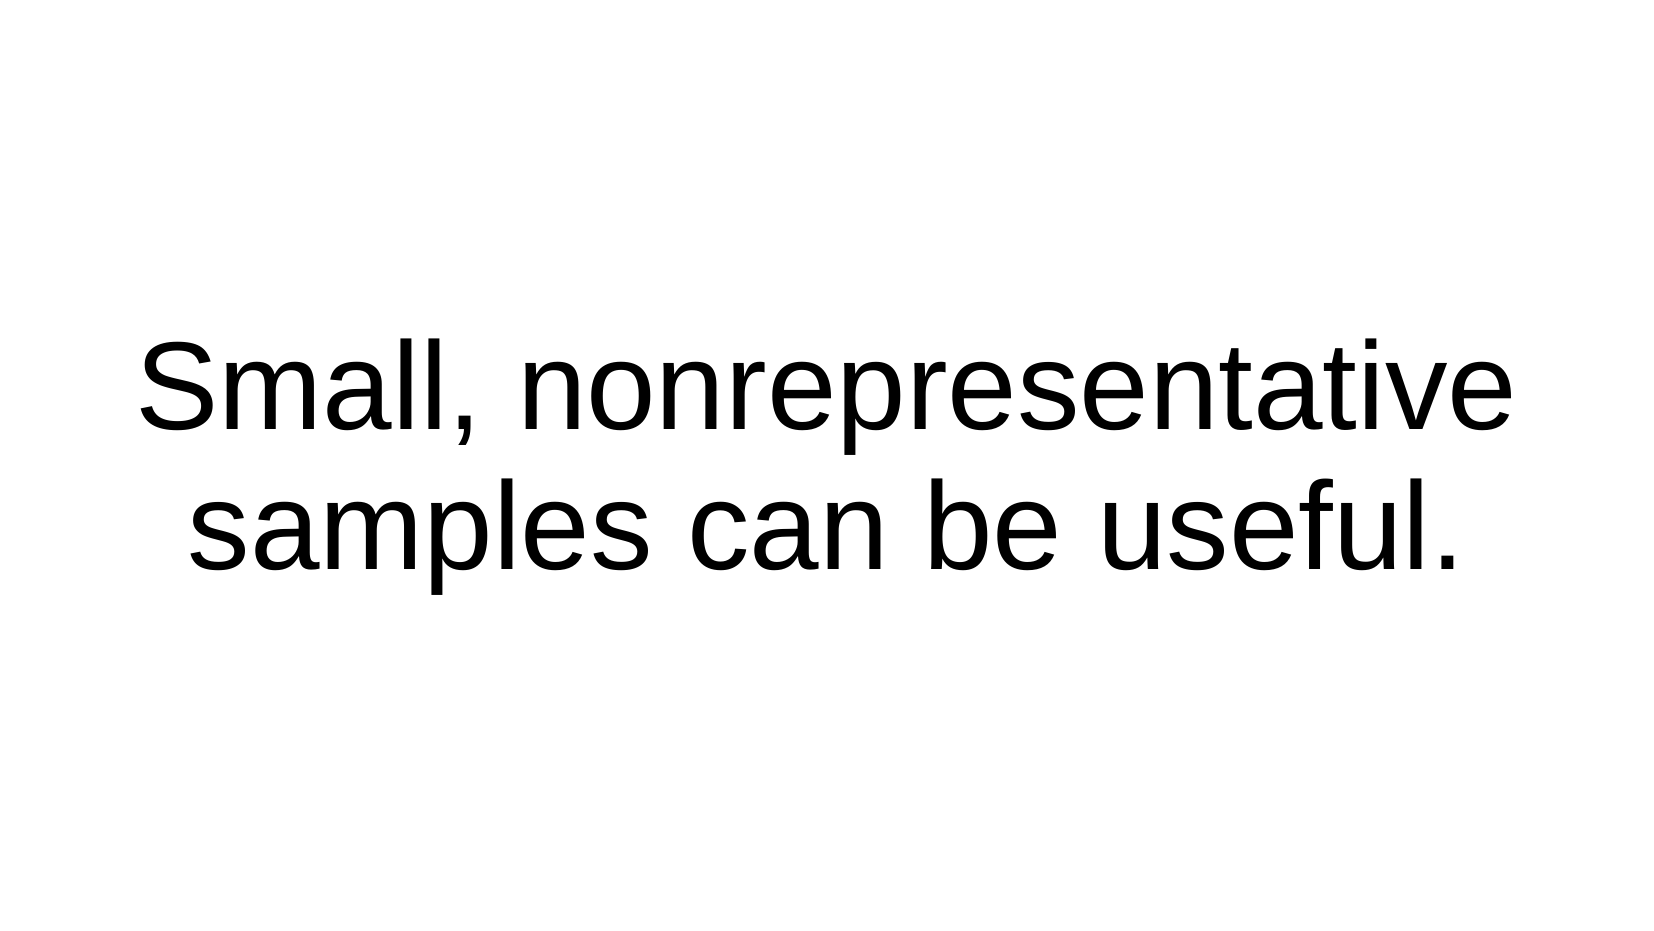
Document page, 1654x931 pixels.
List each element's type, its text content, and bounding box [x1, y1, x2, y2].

title Small, nonrepresentative samples can be useful. [82, 12, 1571, 901]
